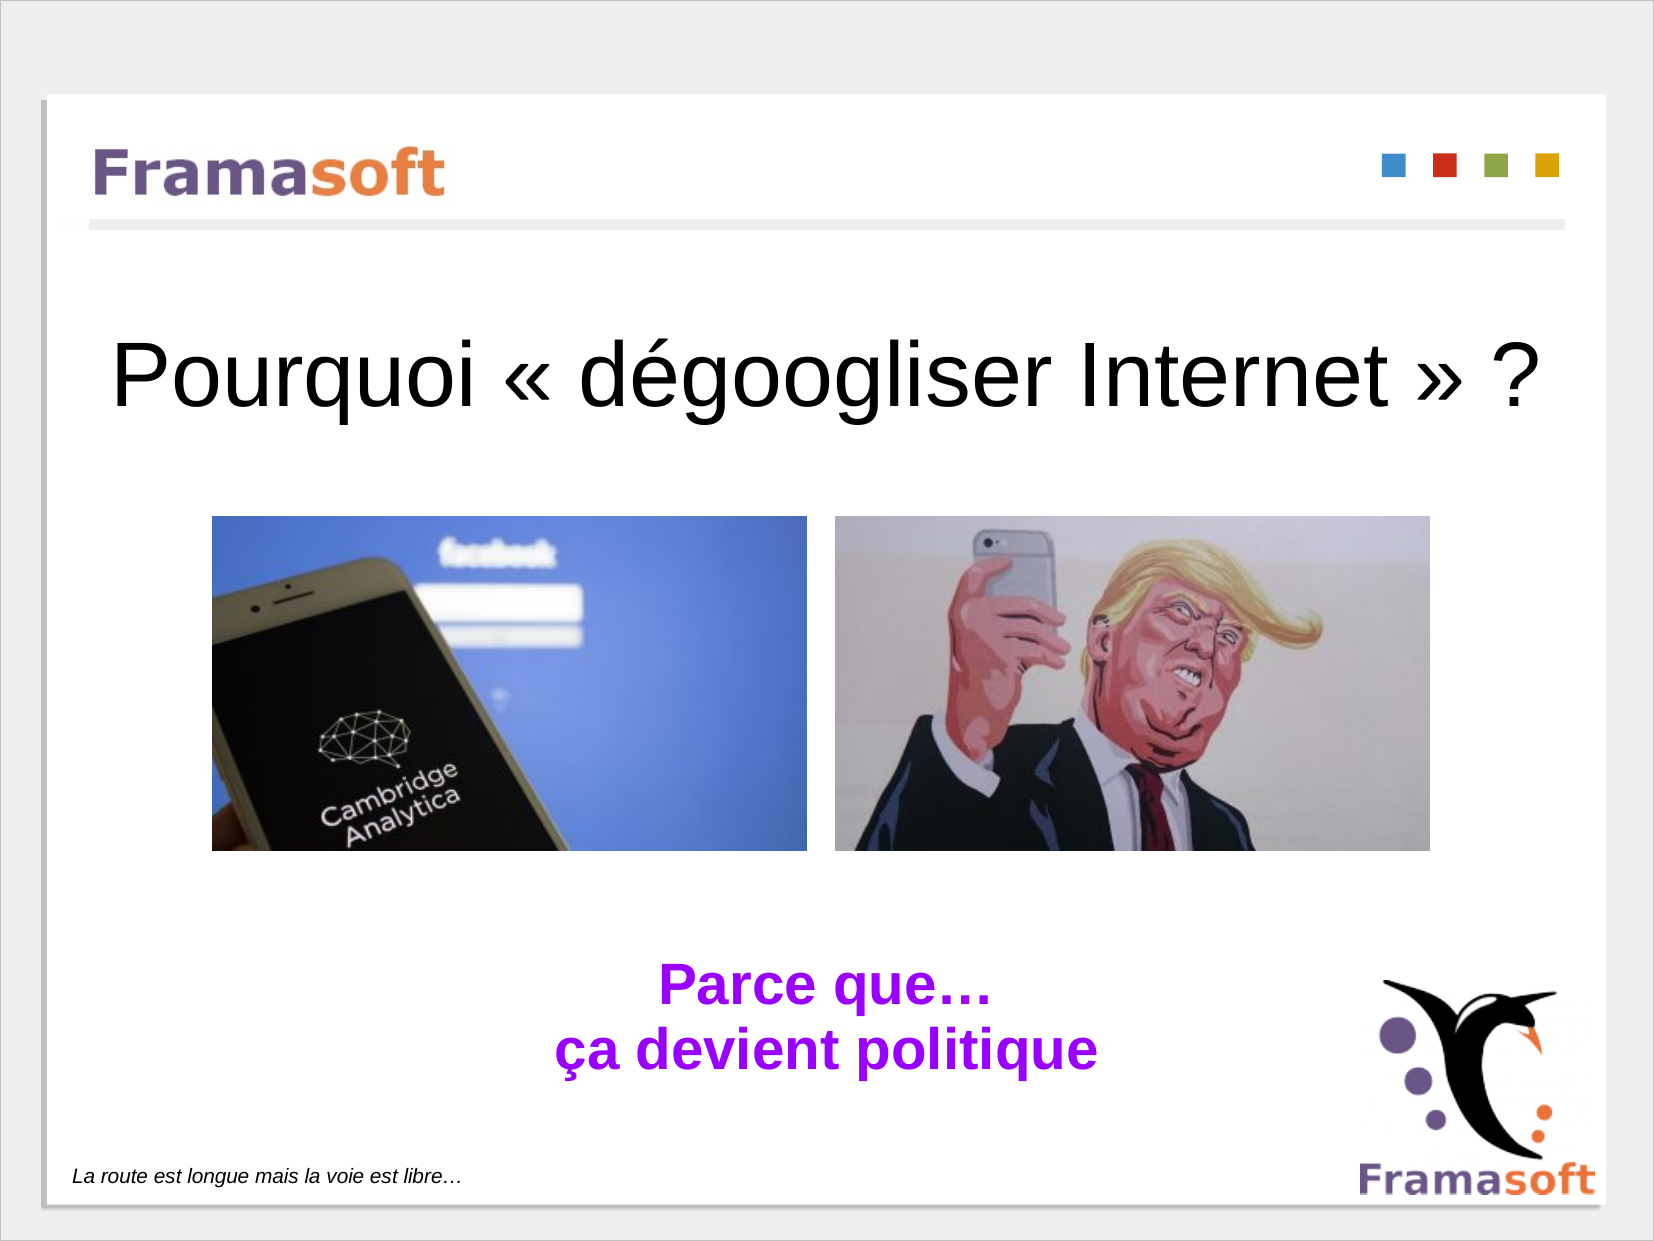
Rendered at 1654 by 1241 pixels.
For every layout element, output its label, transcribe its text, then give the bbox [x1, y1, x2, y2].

picture [835, 516, 1430, 851]
text_box [0, 0, 1654, 1241]
picture [212, 516, 807, 851]
picture [1360, 980, 1595, 1195]
text_box La route est longue mais la voie est libre… [57, 1157, 591, 1241]
title Pourquoi « dégoogliser Internet » ? [47, 271, 1607, 479]
text_box Parce que… ça devient politique [539, 944, 1114, 1193]
picture [54, 104, 508, 225]
